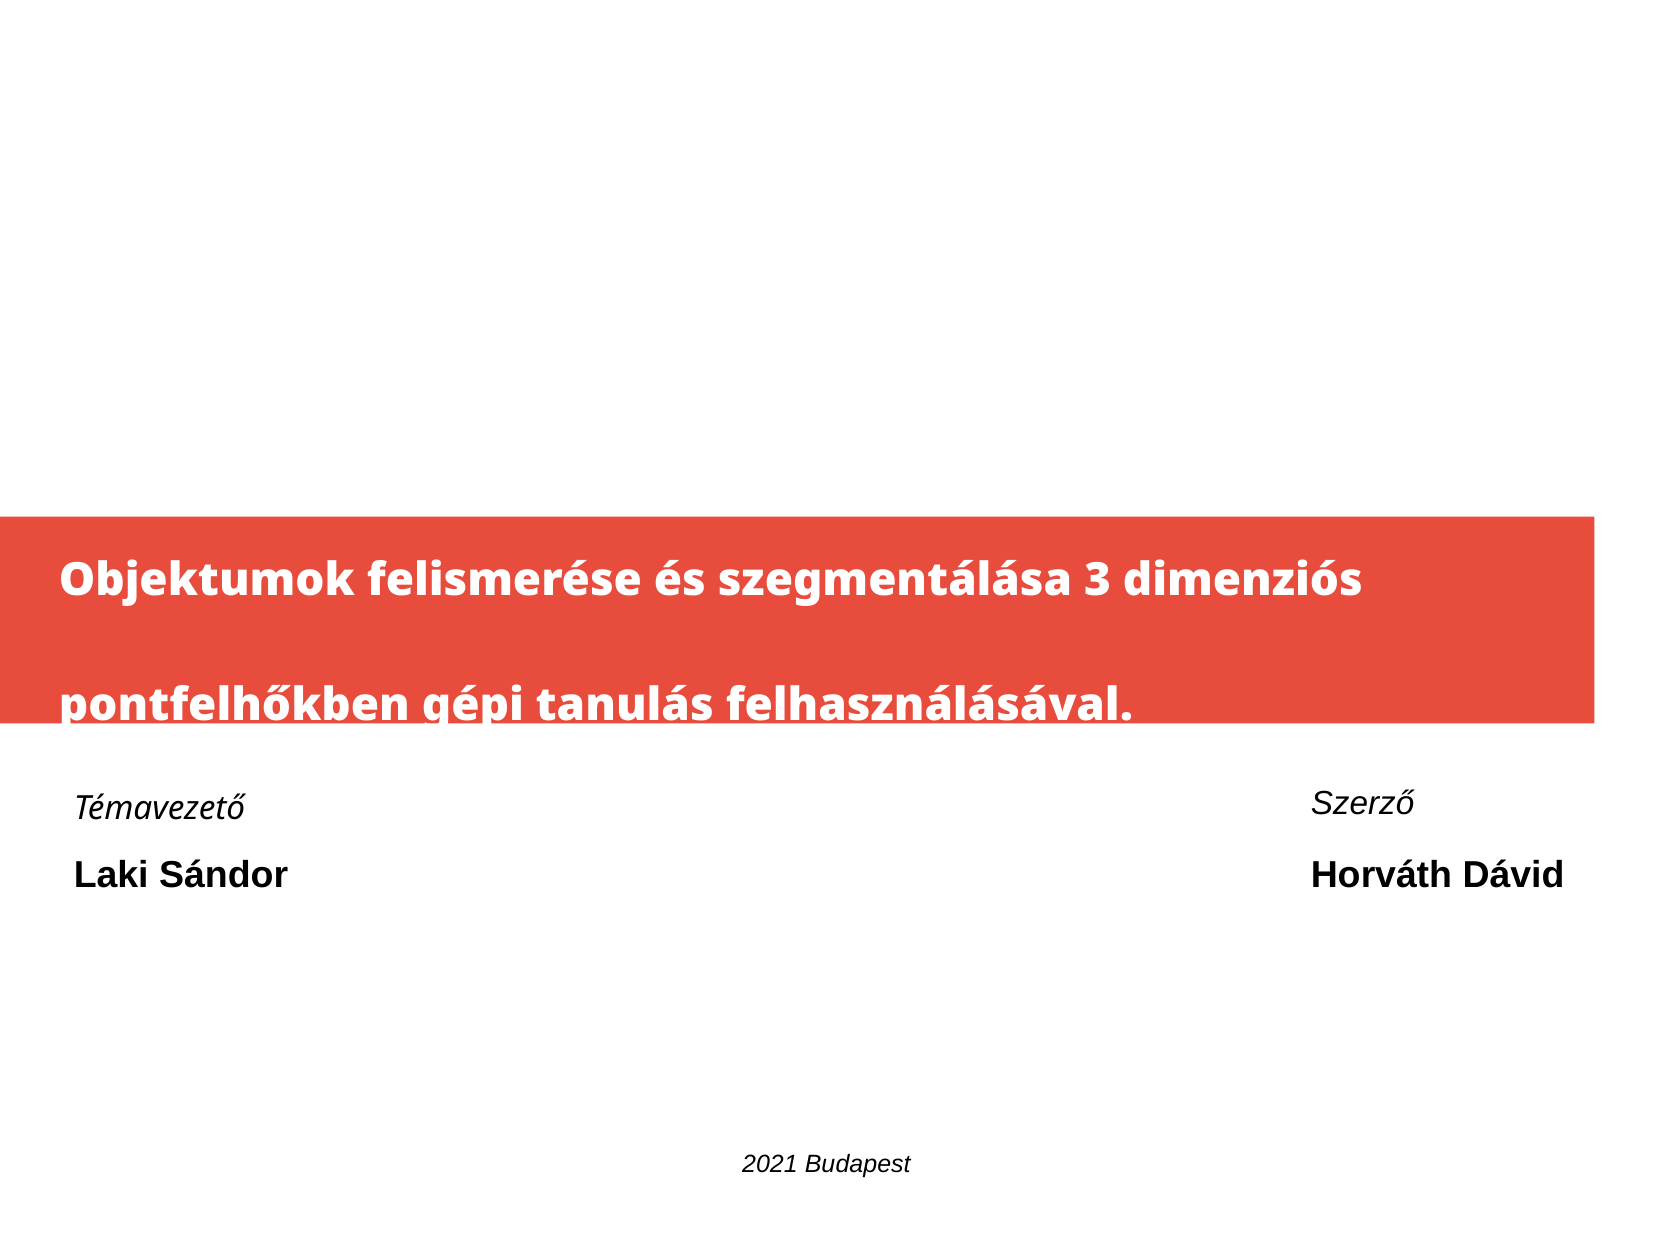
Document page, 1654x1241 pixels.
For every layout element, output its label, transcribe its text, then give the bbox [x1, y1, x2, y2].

title Objektumok felismerése és szegmentálása 3 dimenziós pontfelhőkben gépi tanulás felhasználásával. [59, 546, 1595, 694]
table_header Szerző [1297, 778, 1594, 846]
table_cell Horváth Dávid [1297, 847, 1594, 1142]
table_cell Laki Sándor [60, 847, 1296, 1142]
table_cell 2021 Budapest [60, 1143, 1594, 1228]
table_header Témavezető [60, 778, 1296, 846]
